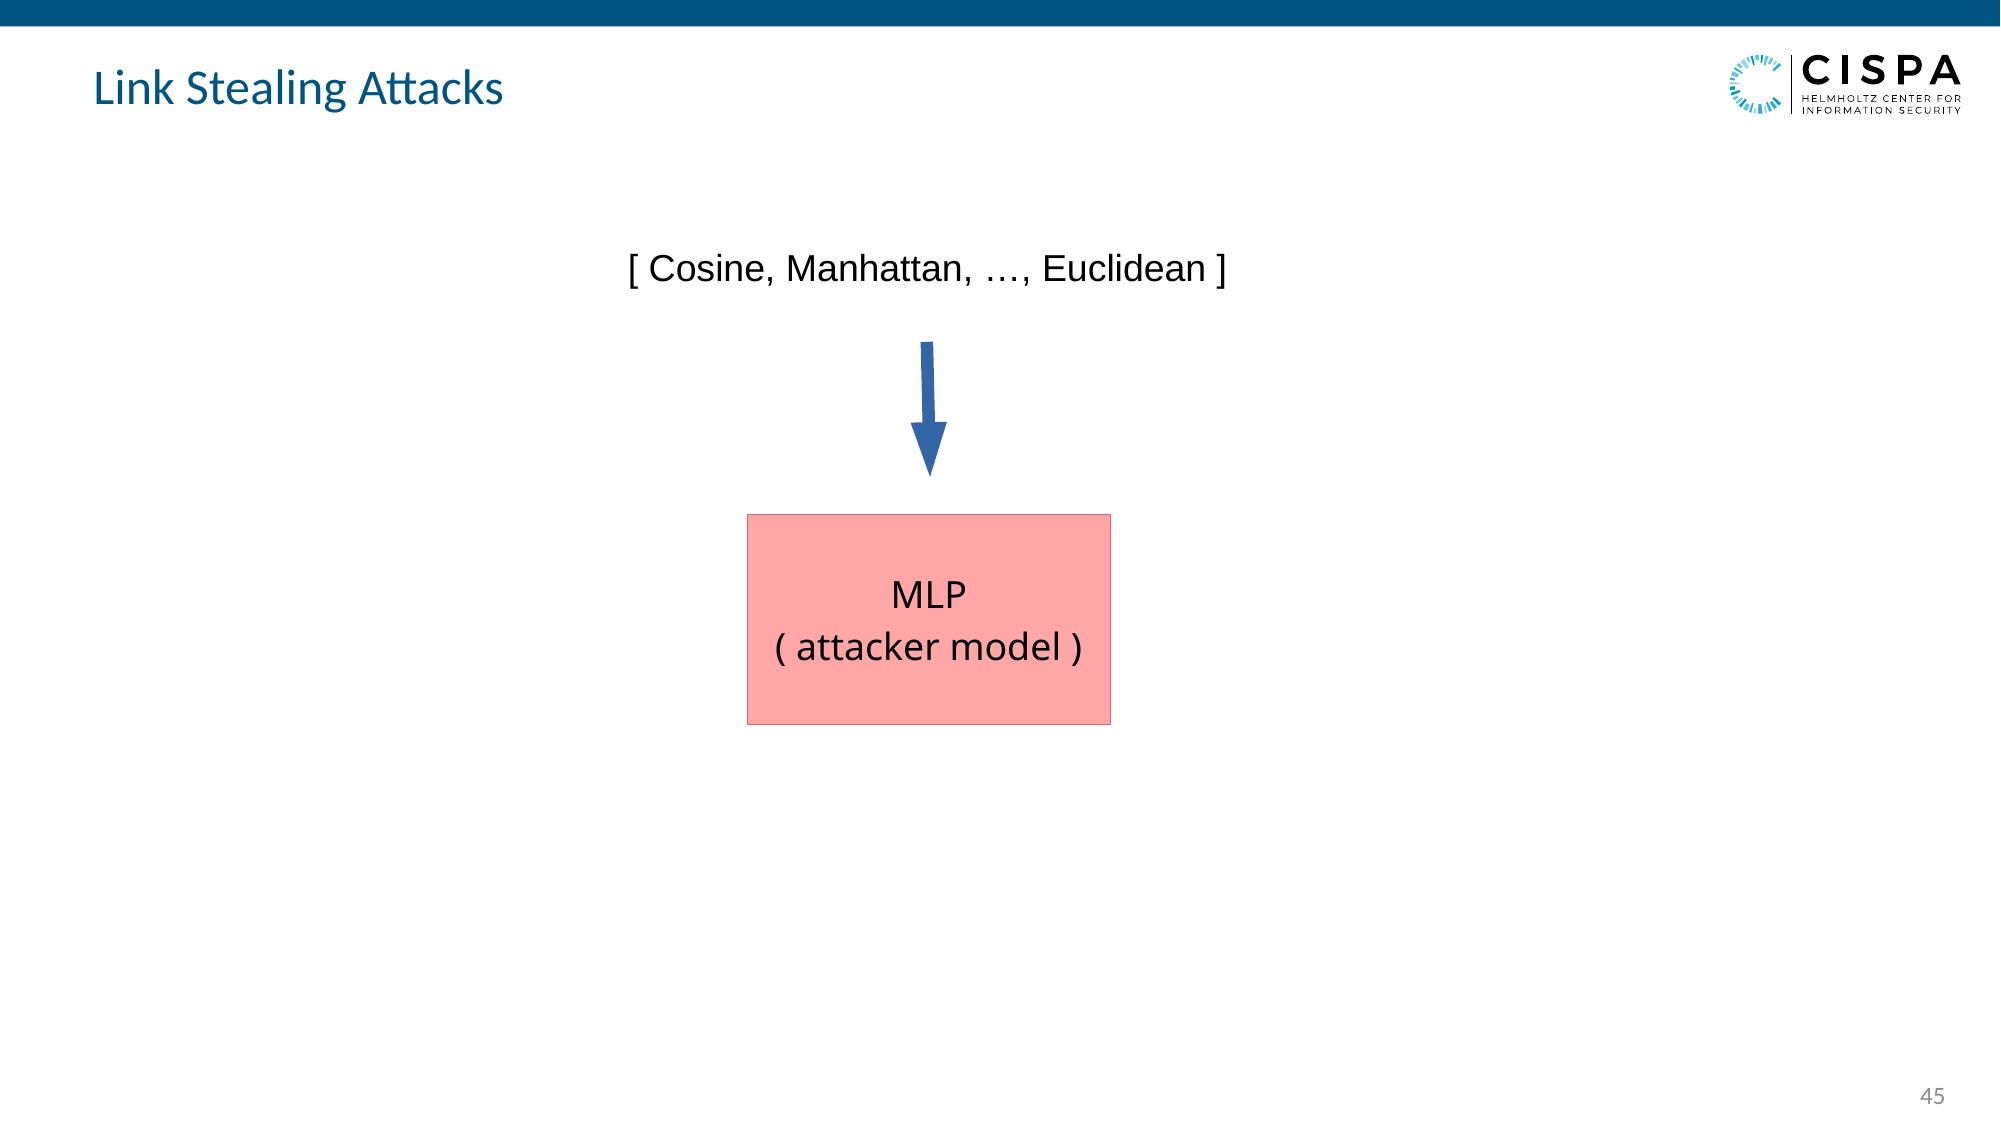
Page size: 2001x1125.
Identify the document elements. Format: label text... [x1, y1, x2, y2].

slide_number <number> [1870, 1065, 1961, 1125]
text_box MLP ( attacker model ) [747, 514, 1111, 725]
text_box [ Cosine, Manhattan, …, Euclidean ] [613, 239, 1243, 297]
title Link Stealing Attacks [78, 38, 1699, 131]
